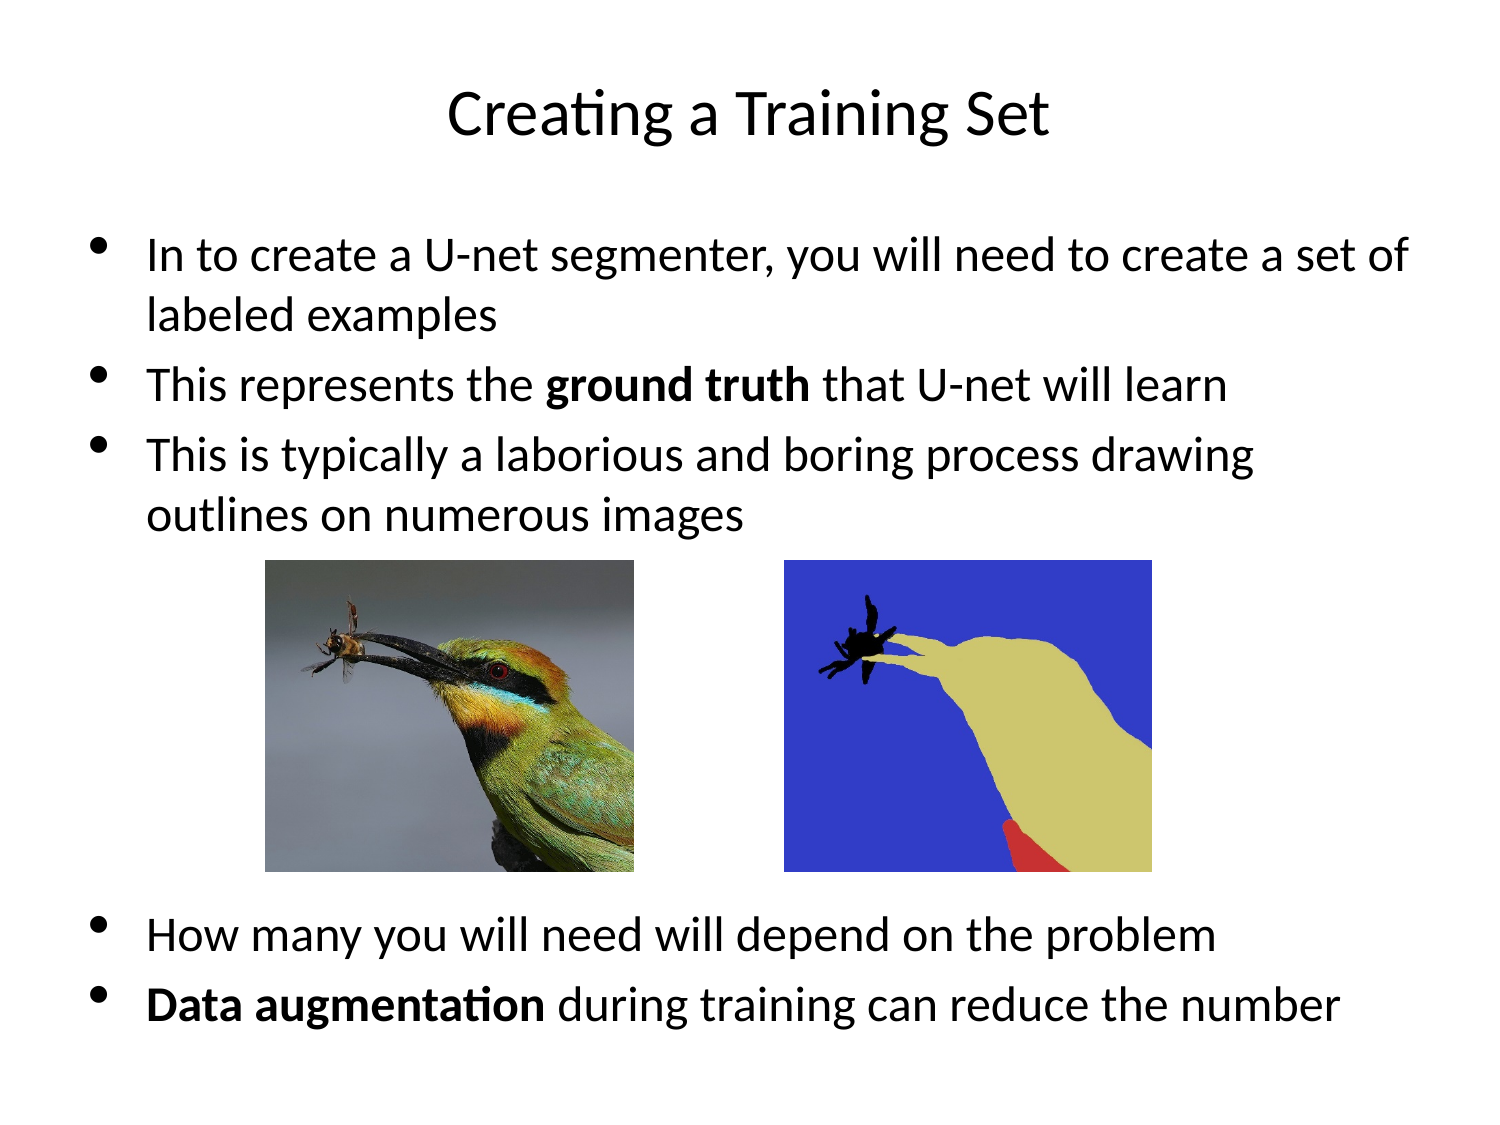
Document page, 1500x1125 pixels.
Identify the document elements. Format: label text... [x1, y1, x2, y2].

picture [784, 560, 1152, 872]
text_box In to create a U-net segmenter, you will need to create a set of labeled examples This represents the ground truth that U-net will learn This is typically a laborious and boring process drawing outlines on numerous images How many you will need will depend on the problem Data augmentation during training can reduce the number [75, 213, 1425, 1034]
text_box Creating a Training Set [75, 45, 1425, 172]
picture [265, 560, 634, 872]
